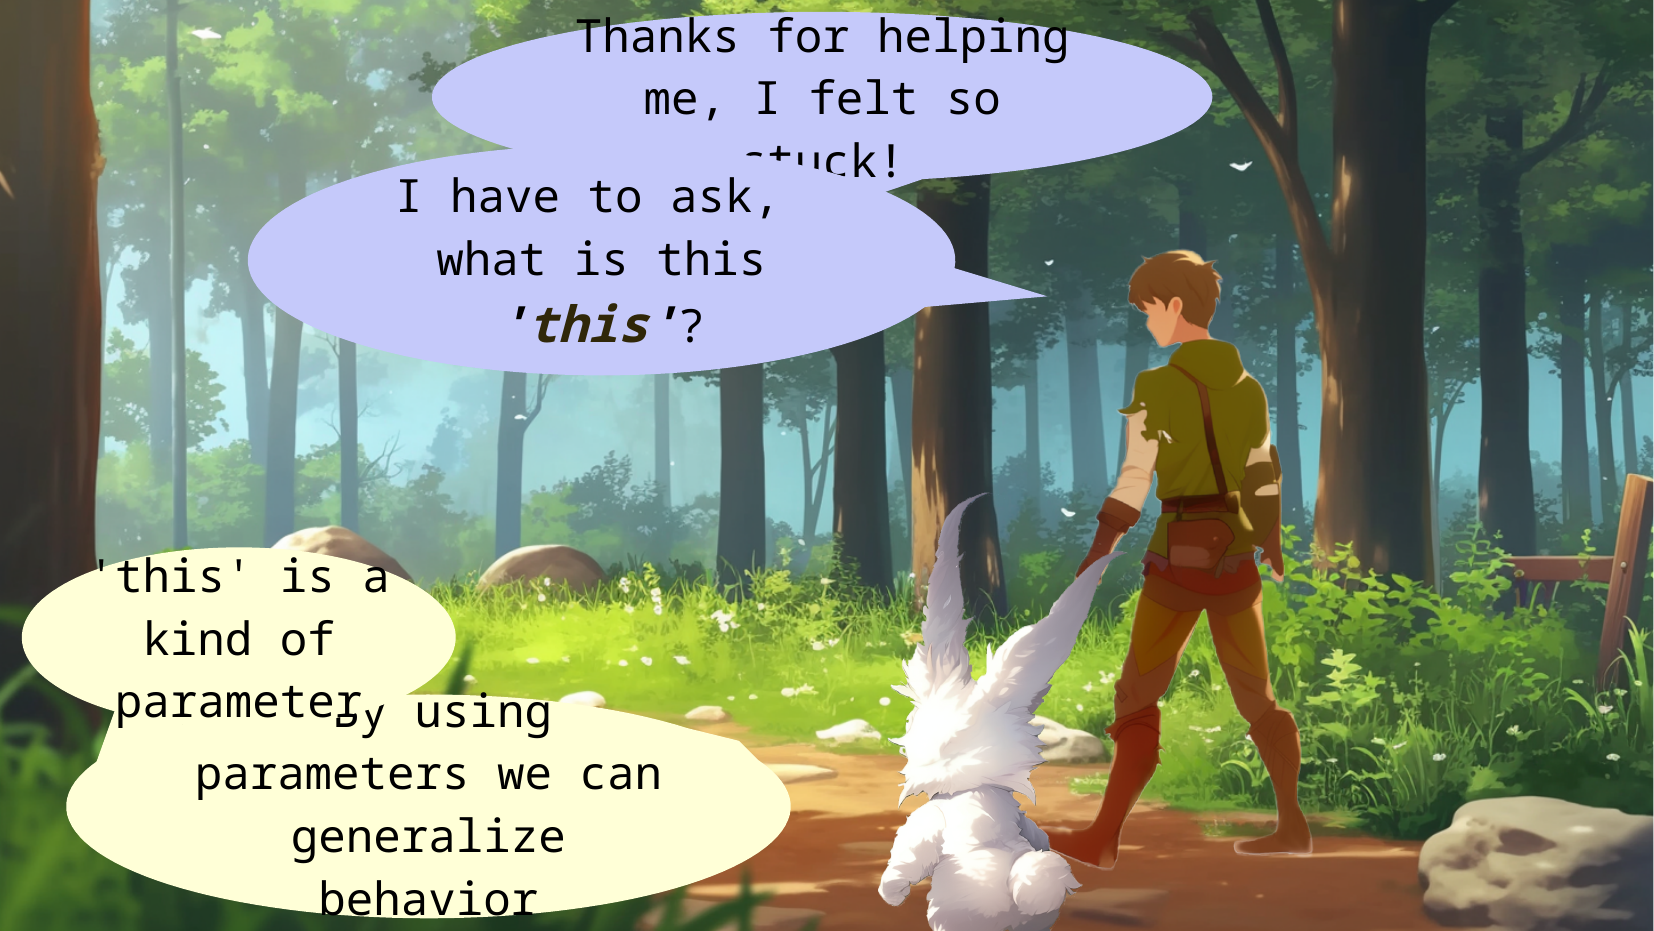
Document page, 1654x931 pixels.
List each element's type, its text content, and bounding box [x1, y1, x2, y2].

text_box Thanks for helping me, I felt so stuck! [431, 11, 1213, 192]
picture [0, 0, 1654, 931]
text_box I have to ask, what is this 'this'? [247, 145, 1048, 376]
text_box 'this' is a kind of parameter [21, 547, 456, 766]
text_box By using parameters we can generalize behavior [66, 694, 791, 919]
